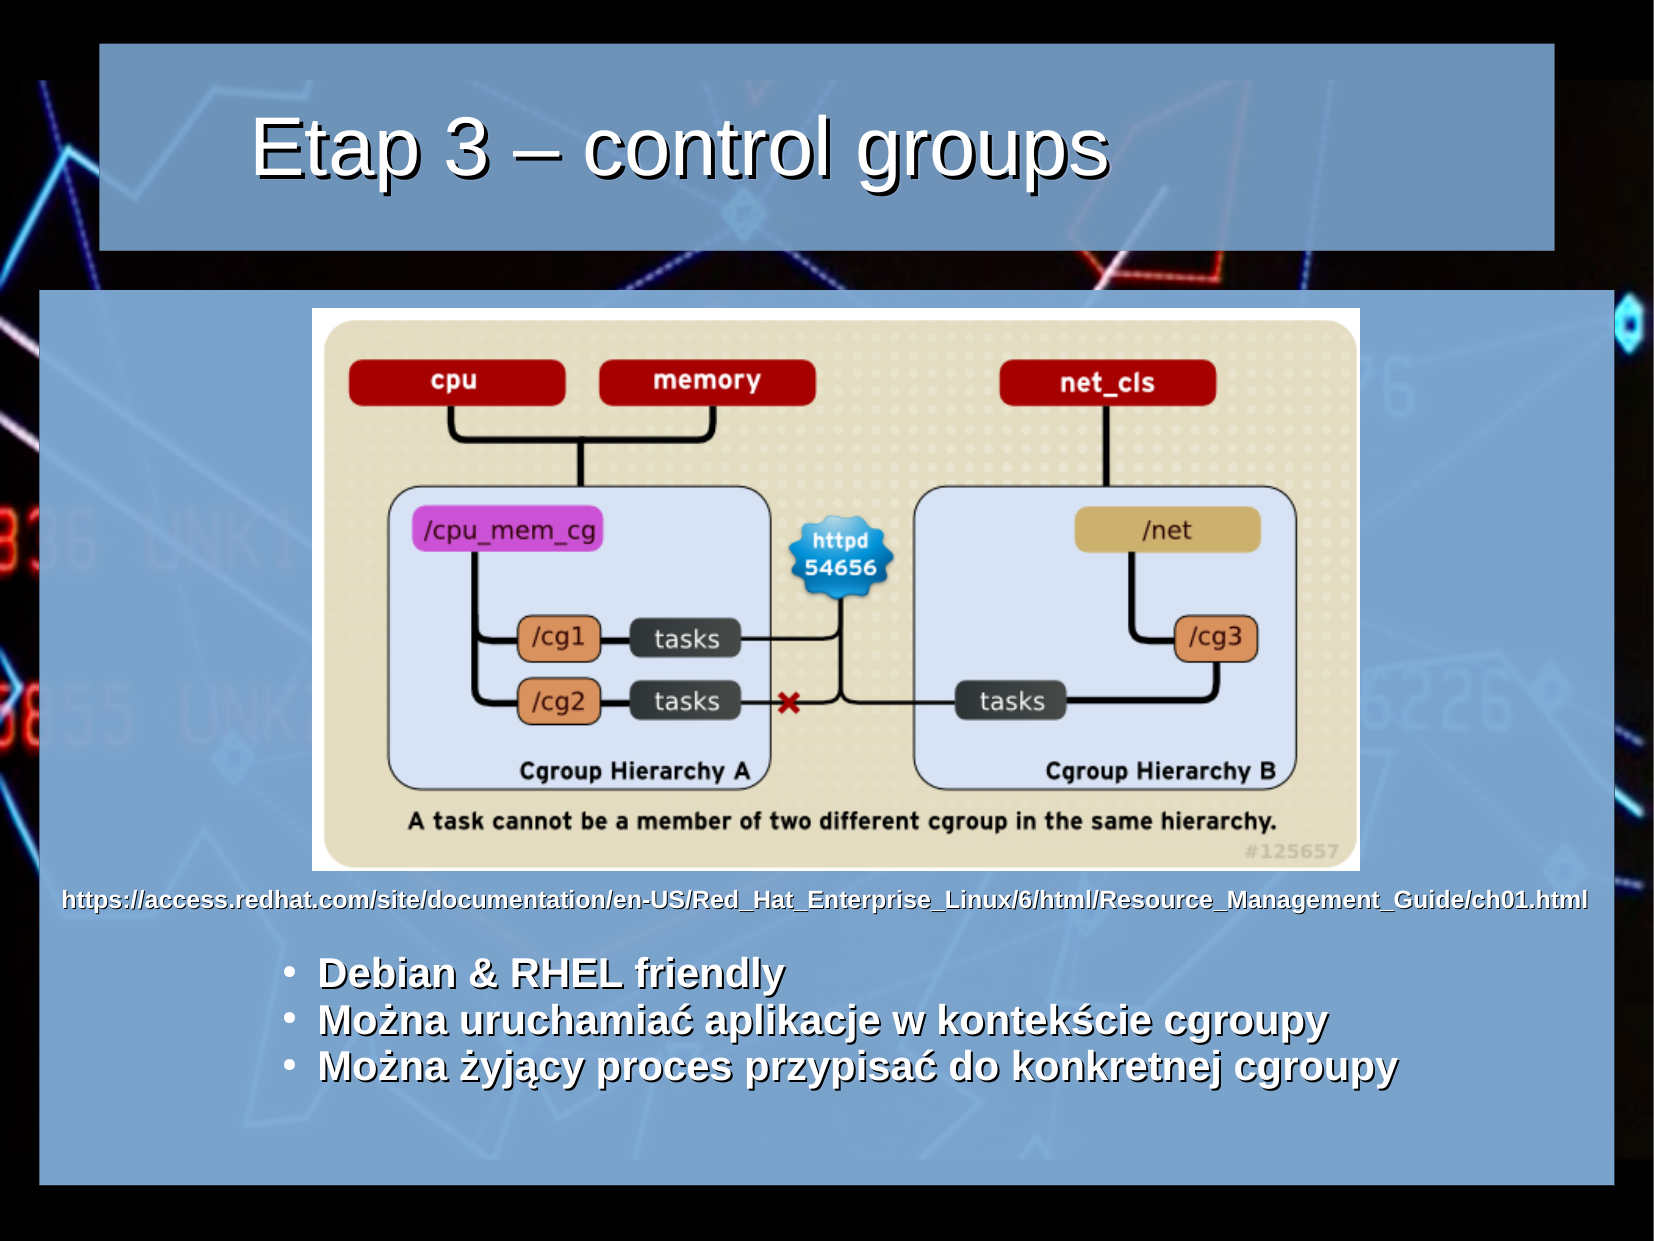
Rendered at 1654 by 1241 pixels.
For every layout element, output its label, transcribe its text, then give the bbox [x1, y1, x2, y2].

text_box Debian & RHEL friendly Można uruchamiać aplikacje w kontekście cgroupy Można żyjący proces przypisać do konkretnej cgroupy [267, 942, 1415, 1097]
picture [0, 0, 1654, 1241]
text_box [39, 290, 1615, 1186]
title Etap 3 – control groups [99, 43, 1555, 251]
text_box https://access.redhat.com/site/documentation/en-US/Red_Hat_Enterprise_Linux/6/html/Resource_Management_Guide/ch01.html [46, 878, 1607, 922]
